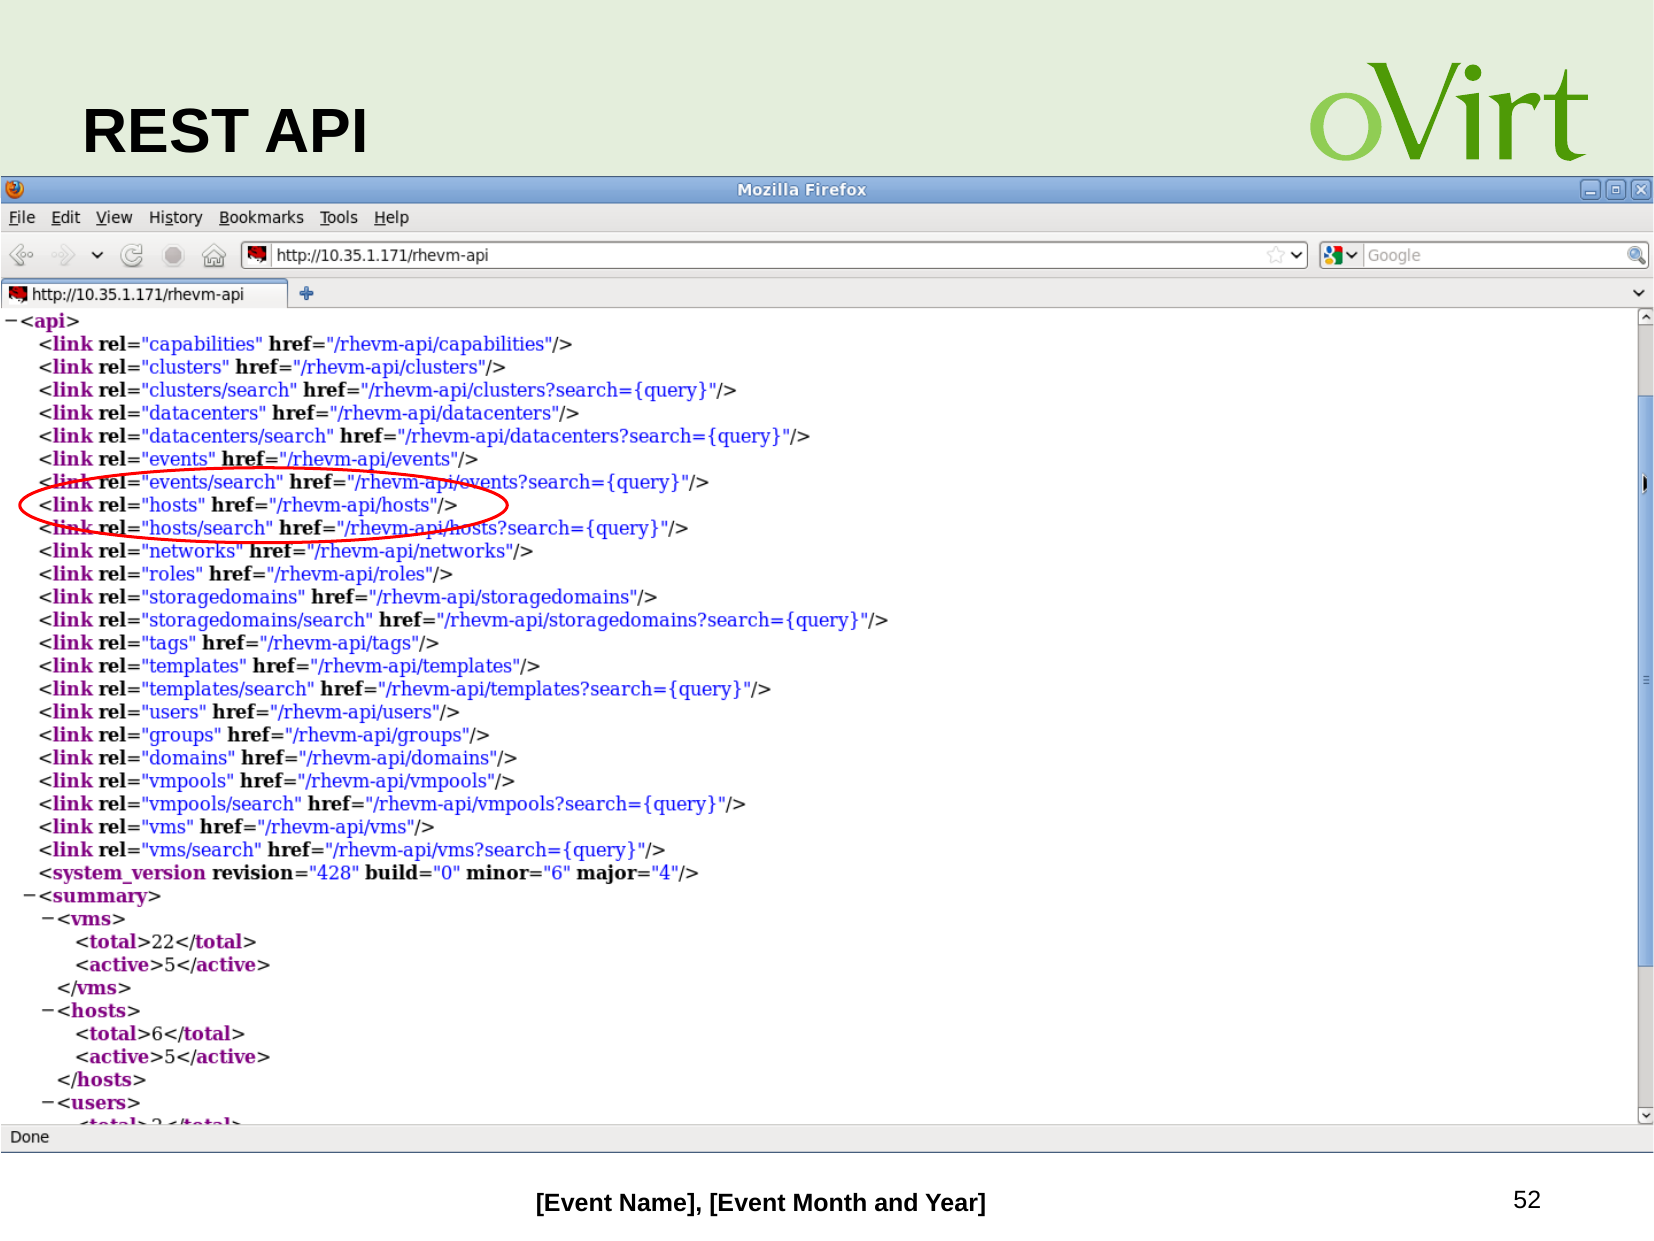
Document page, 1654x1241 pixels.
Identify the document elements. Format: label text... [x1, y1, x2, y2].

title REST API [82, 37, 1571, 176]
picture [1, 176, 1654, 1153]
